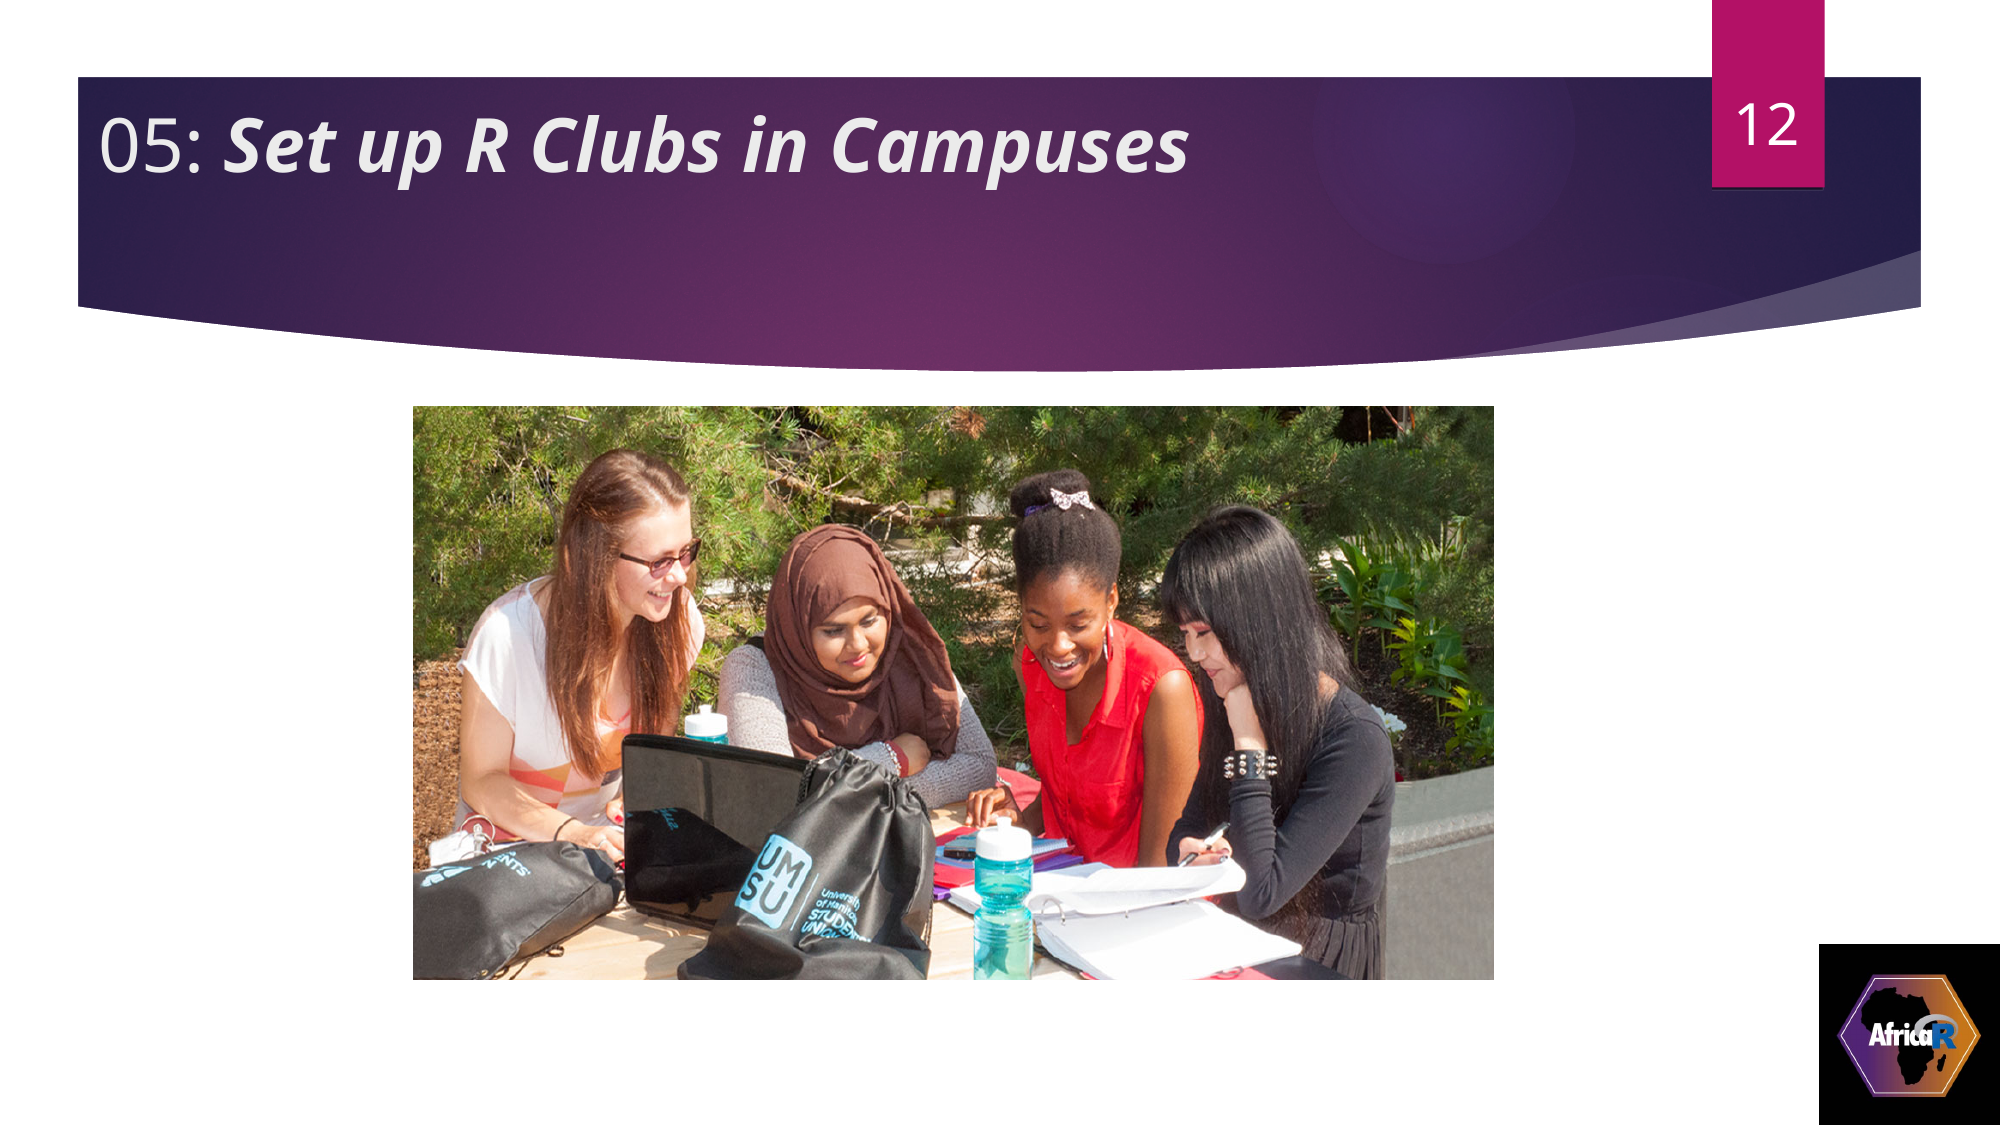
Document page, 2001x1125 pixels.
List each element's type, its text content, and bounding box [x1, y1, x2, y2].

title 05: Set up R Clubs in Campuses [83, 74, 1922, 300]
picture [1819, 944, 2000, 1125]
picture [79, 78, 1748, 371]
picture [413, 406, 1494, 980]
